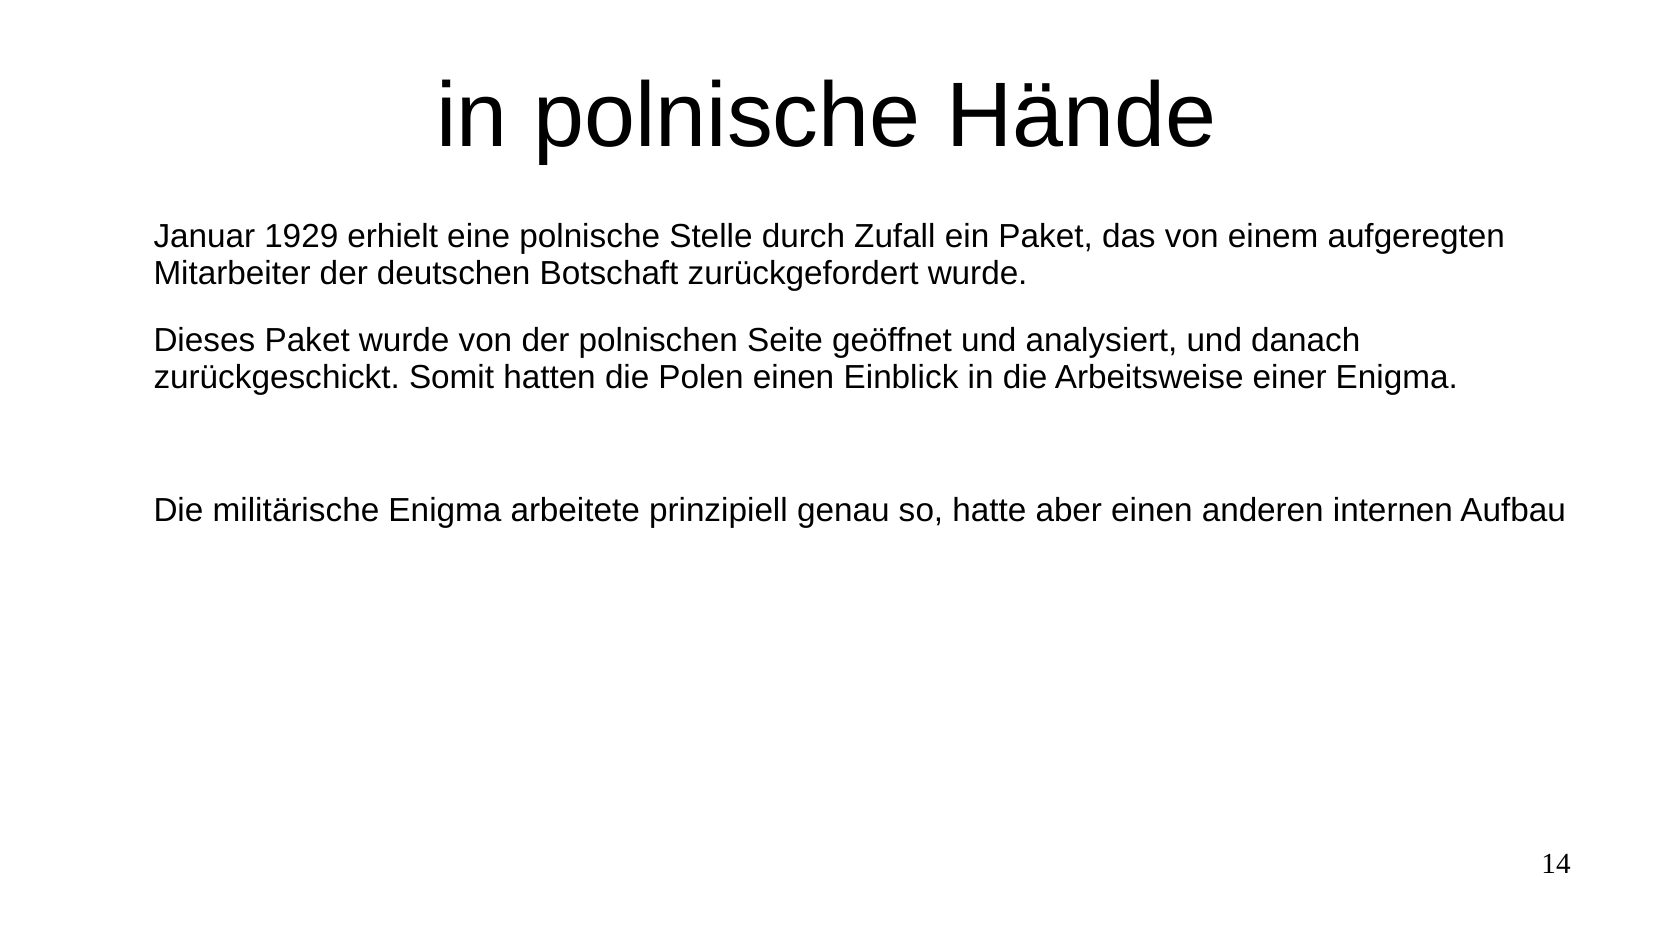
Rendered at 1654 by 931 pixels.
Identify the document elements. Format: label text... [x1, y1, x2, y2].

title in polnische Hände [82, 37, 1571, 193]
list Januar 1929 erhielt eine polnische Stelle durch Zufall ein Paket, das von einem aufgeregten Mitarbeiter der deutschen Botschaft zurückgefordert wurde. Dieses Paket wurde von der polnischen Seite geöffnet und analysiert, und danach zurückgeschickt. Somit hatten die Polen einen Einblick in die Arbeitsweise einer Enigma. Die militärische Enigma arbeitete prinzipiell genau so, hatte aber einen anderen internen Aufbau [82, 217, 1571, 758]
